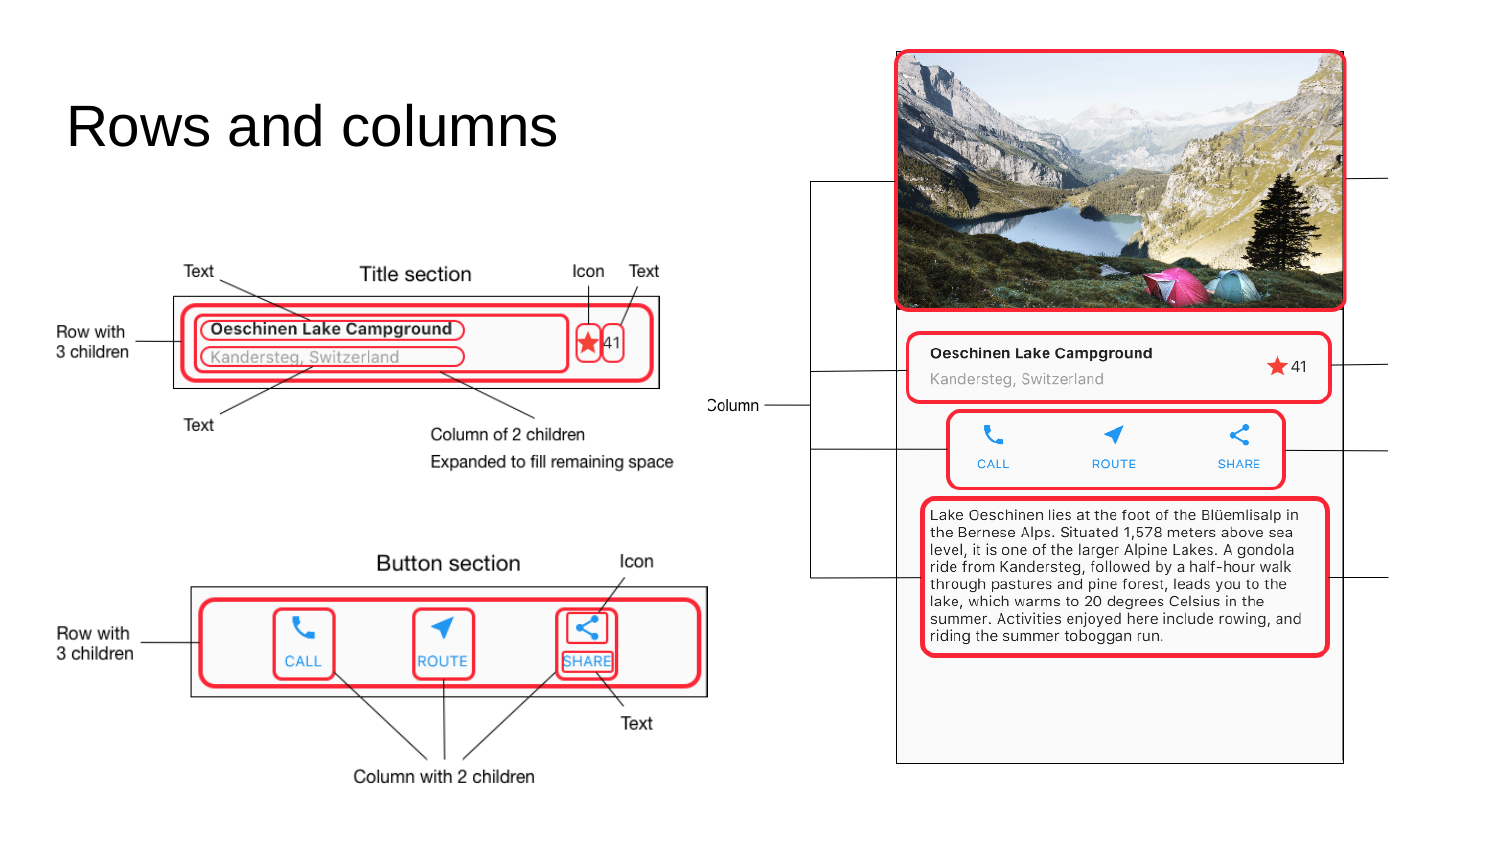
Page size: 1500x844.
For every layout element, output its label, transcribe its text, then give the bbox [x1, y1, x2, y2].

title Rows and columns [51, 72, 700, 197]
picture [51, 49, 1416, 794]
